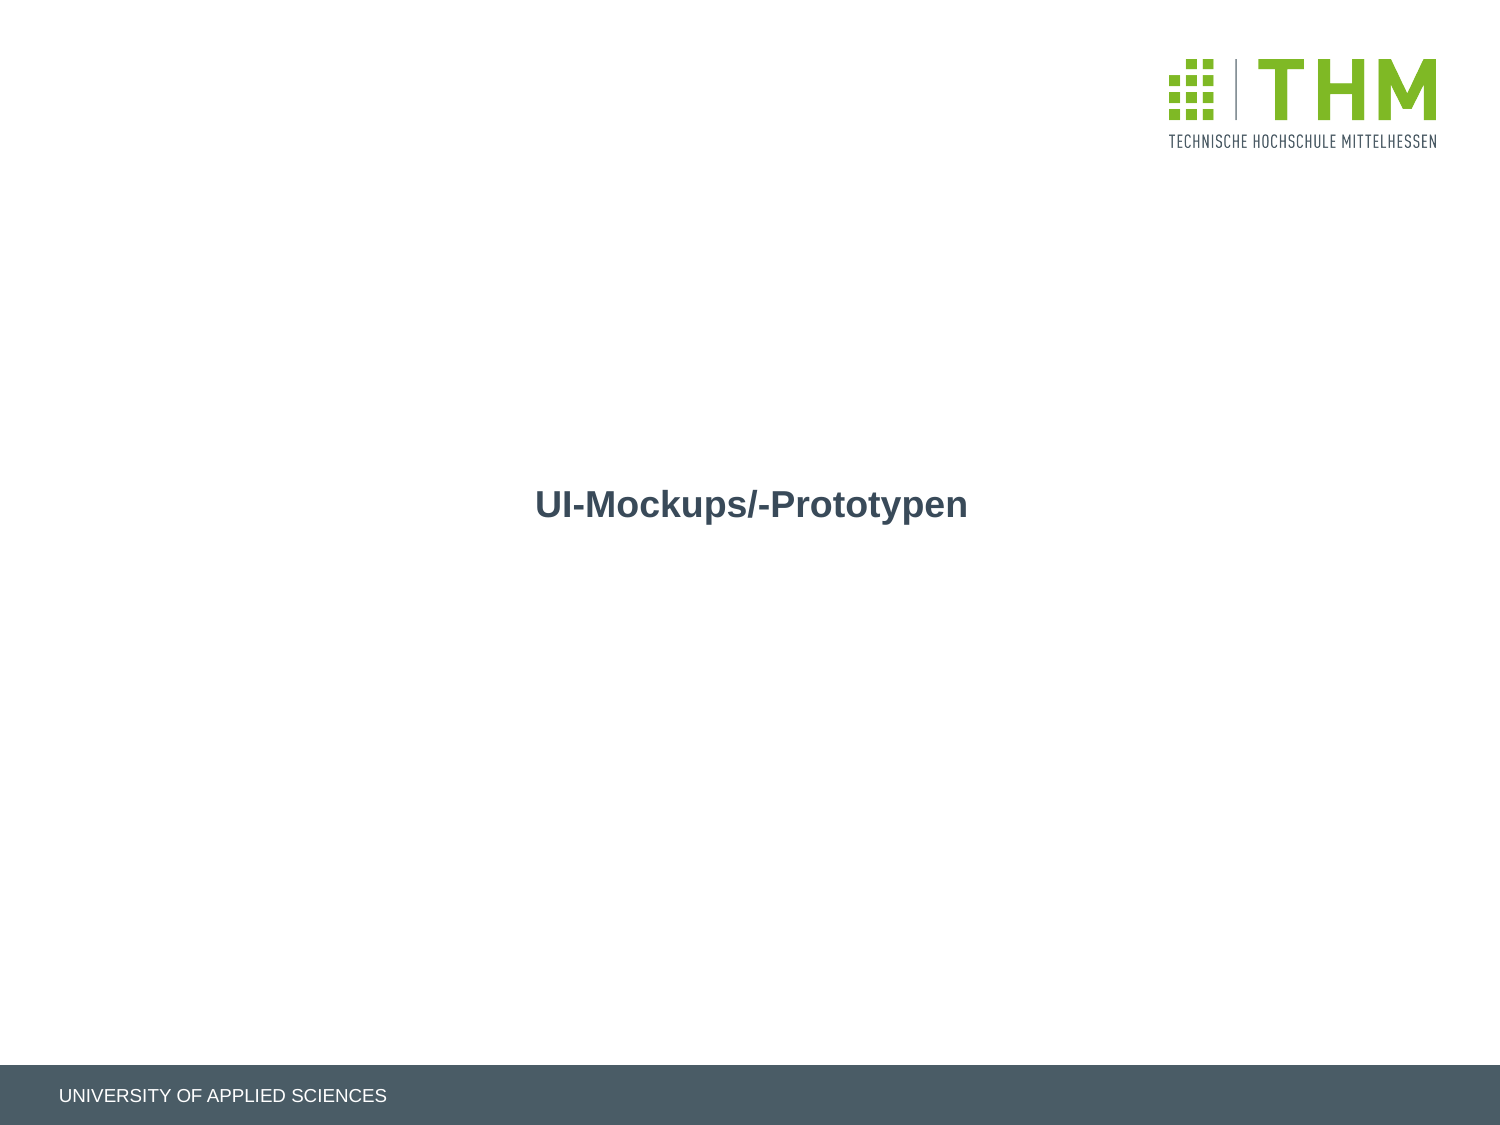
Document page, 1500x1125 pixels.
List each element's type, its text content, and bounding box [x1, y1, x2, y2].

picture [1169, 59, 1436, 148]
title UI-Mockups/-Prototypen [435, 420, 1069, 539]
